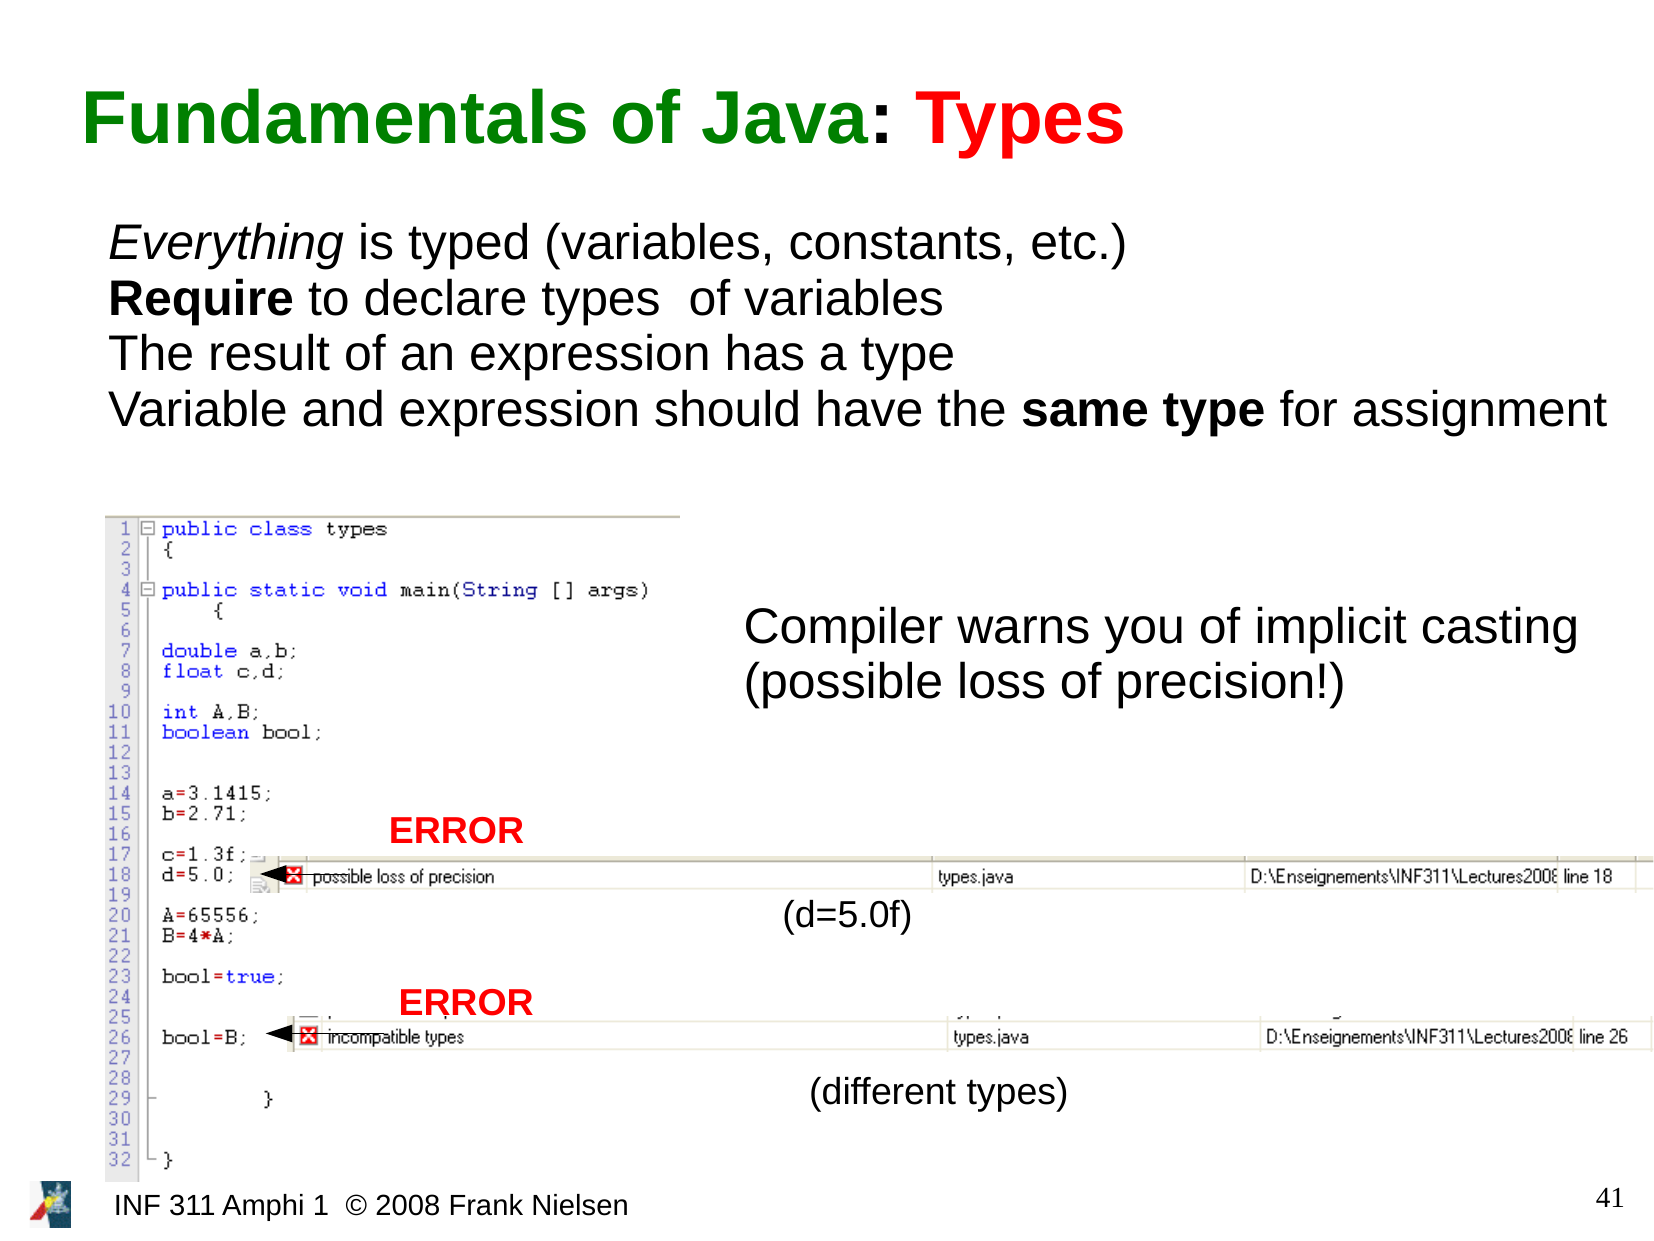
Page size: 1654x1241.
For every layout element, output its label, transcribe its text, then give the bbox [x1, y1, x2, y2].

picture [29, 1181, 71, 1228]
text_box (different types) [794, 1062, 1084, 1120]
text_box ERROR [374, 802, 540, 861]
picture [105, 515, 1654, 1182]
text_box Compiler warns you of implicit casting (possible loss of precision!) [728, 590, 1595, 717]
text_box Fundamentals of Java: Types [67, 68, 1506, 167]
text_box ERROR [383, 974, 549, 1033]
text_box Everything is typed (variables, constants, etc.) Require to declare types of variables The result of an expression has a type Variable and expression should have the same type for assignment [79, 206, 1654, 448]
text_box (d=5.0f) [767, 885, 928, 943]
